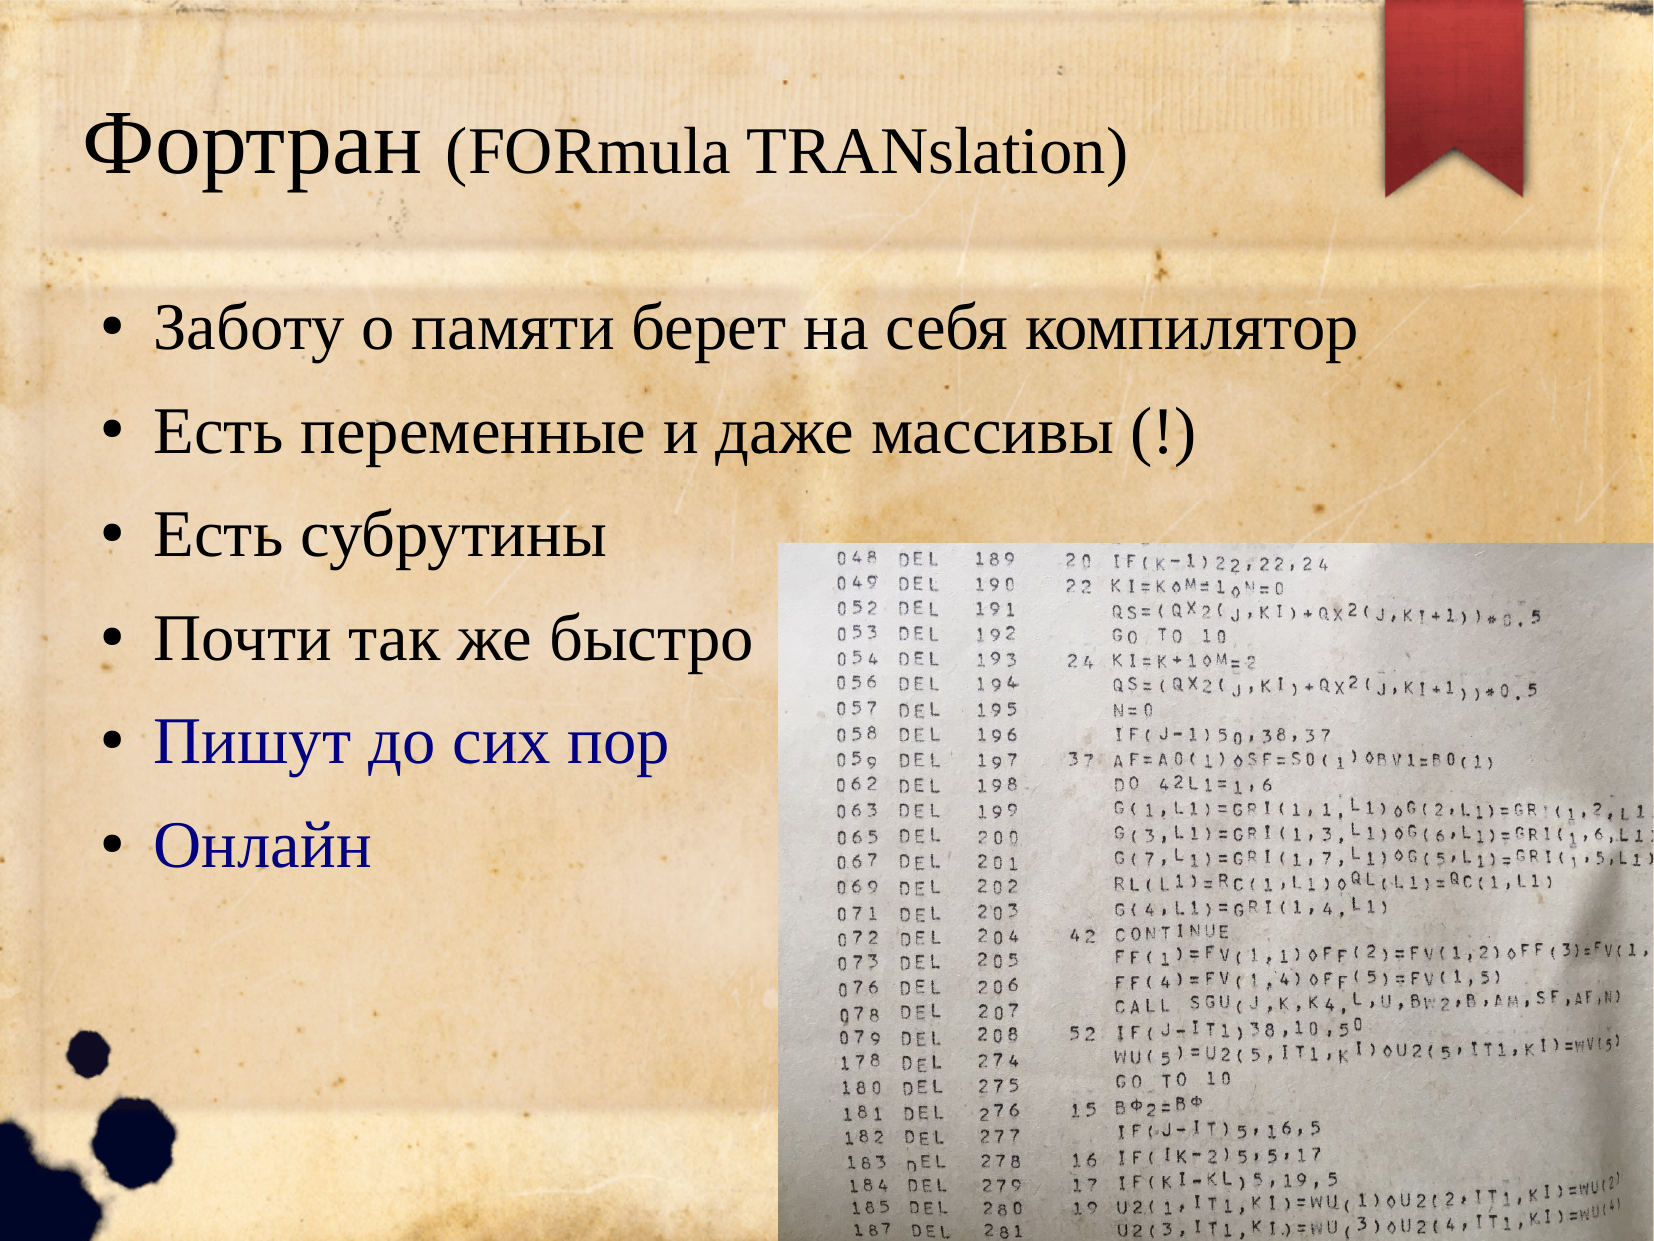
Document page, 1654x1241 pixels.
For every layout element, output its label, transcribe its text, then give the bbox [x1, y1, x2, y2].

picture [0, 0, 1654, 1241]
list Заботу о памяти берет на себя компилятор Есть переменные и даже массивы (!) Есть субрутины Почти так же быстро Пишут до сих пор Онлайн [82, 290, 1538, 1010]
title Фортран (FORmula TRANslation) [82, 49, 1347, 237]
